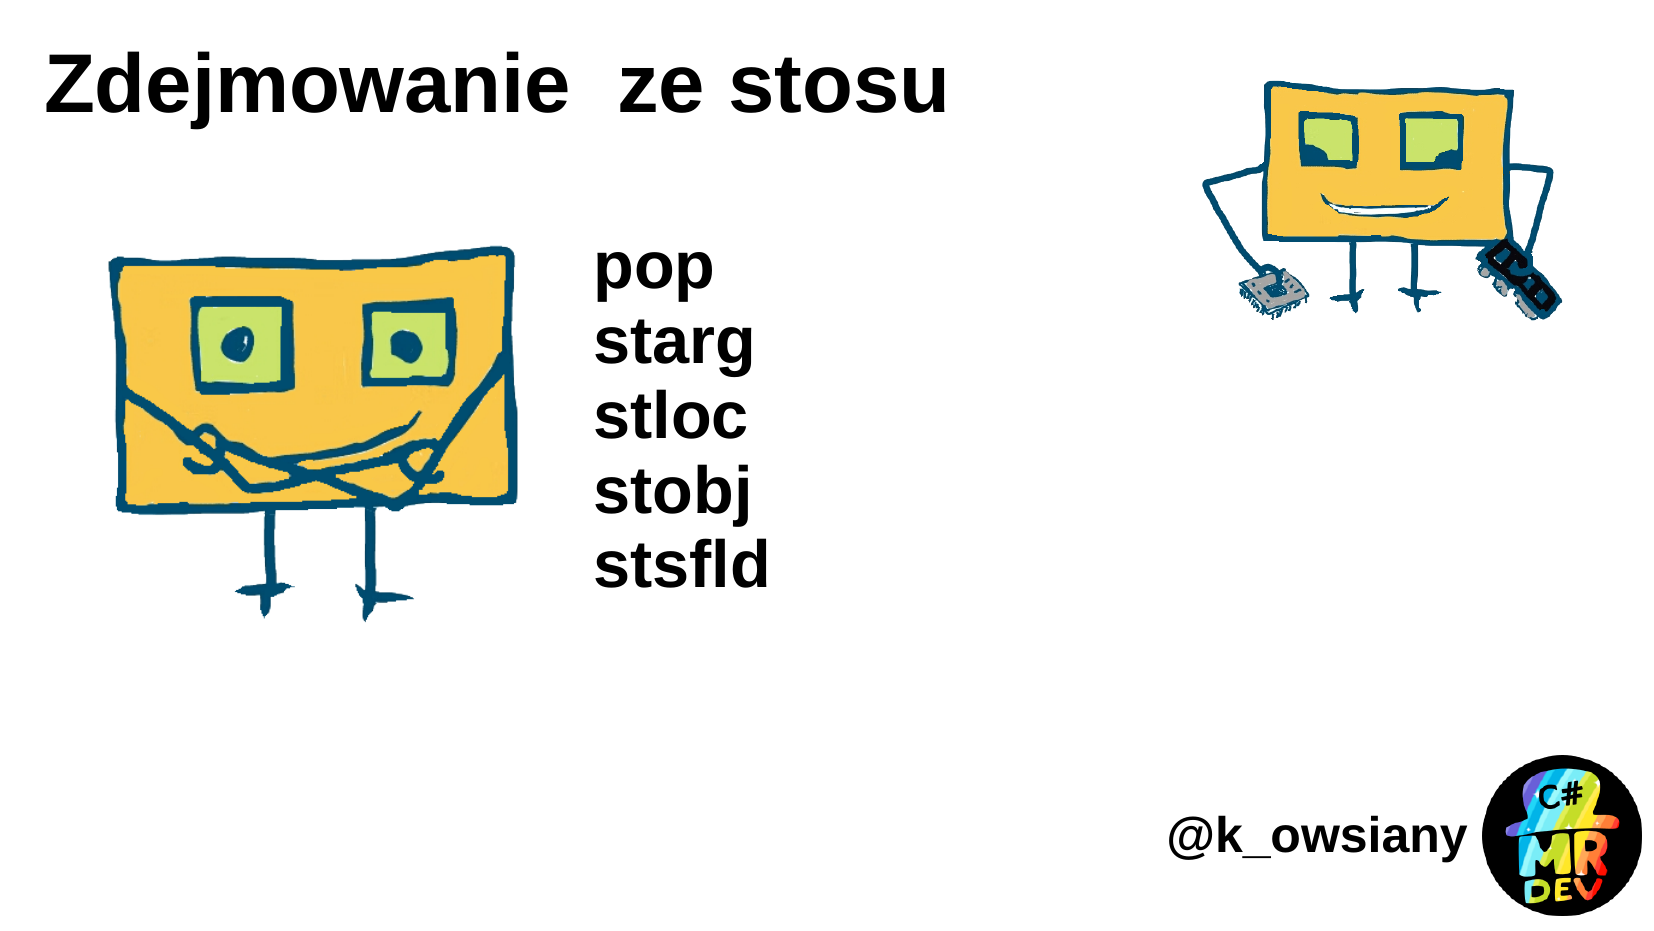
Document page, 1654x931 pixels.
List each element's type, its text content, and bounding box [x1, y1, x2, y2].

picture [1198, 78, 1565, 326]
picture [1482, 755, 1642, 916]
text_box Zdejmowanie ze stosu [29, 29, 1052, 231]
text_box pop starg stloc stobj stsfld [578, 220, 922, 627]
picture [100, 242, 525, 626]
